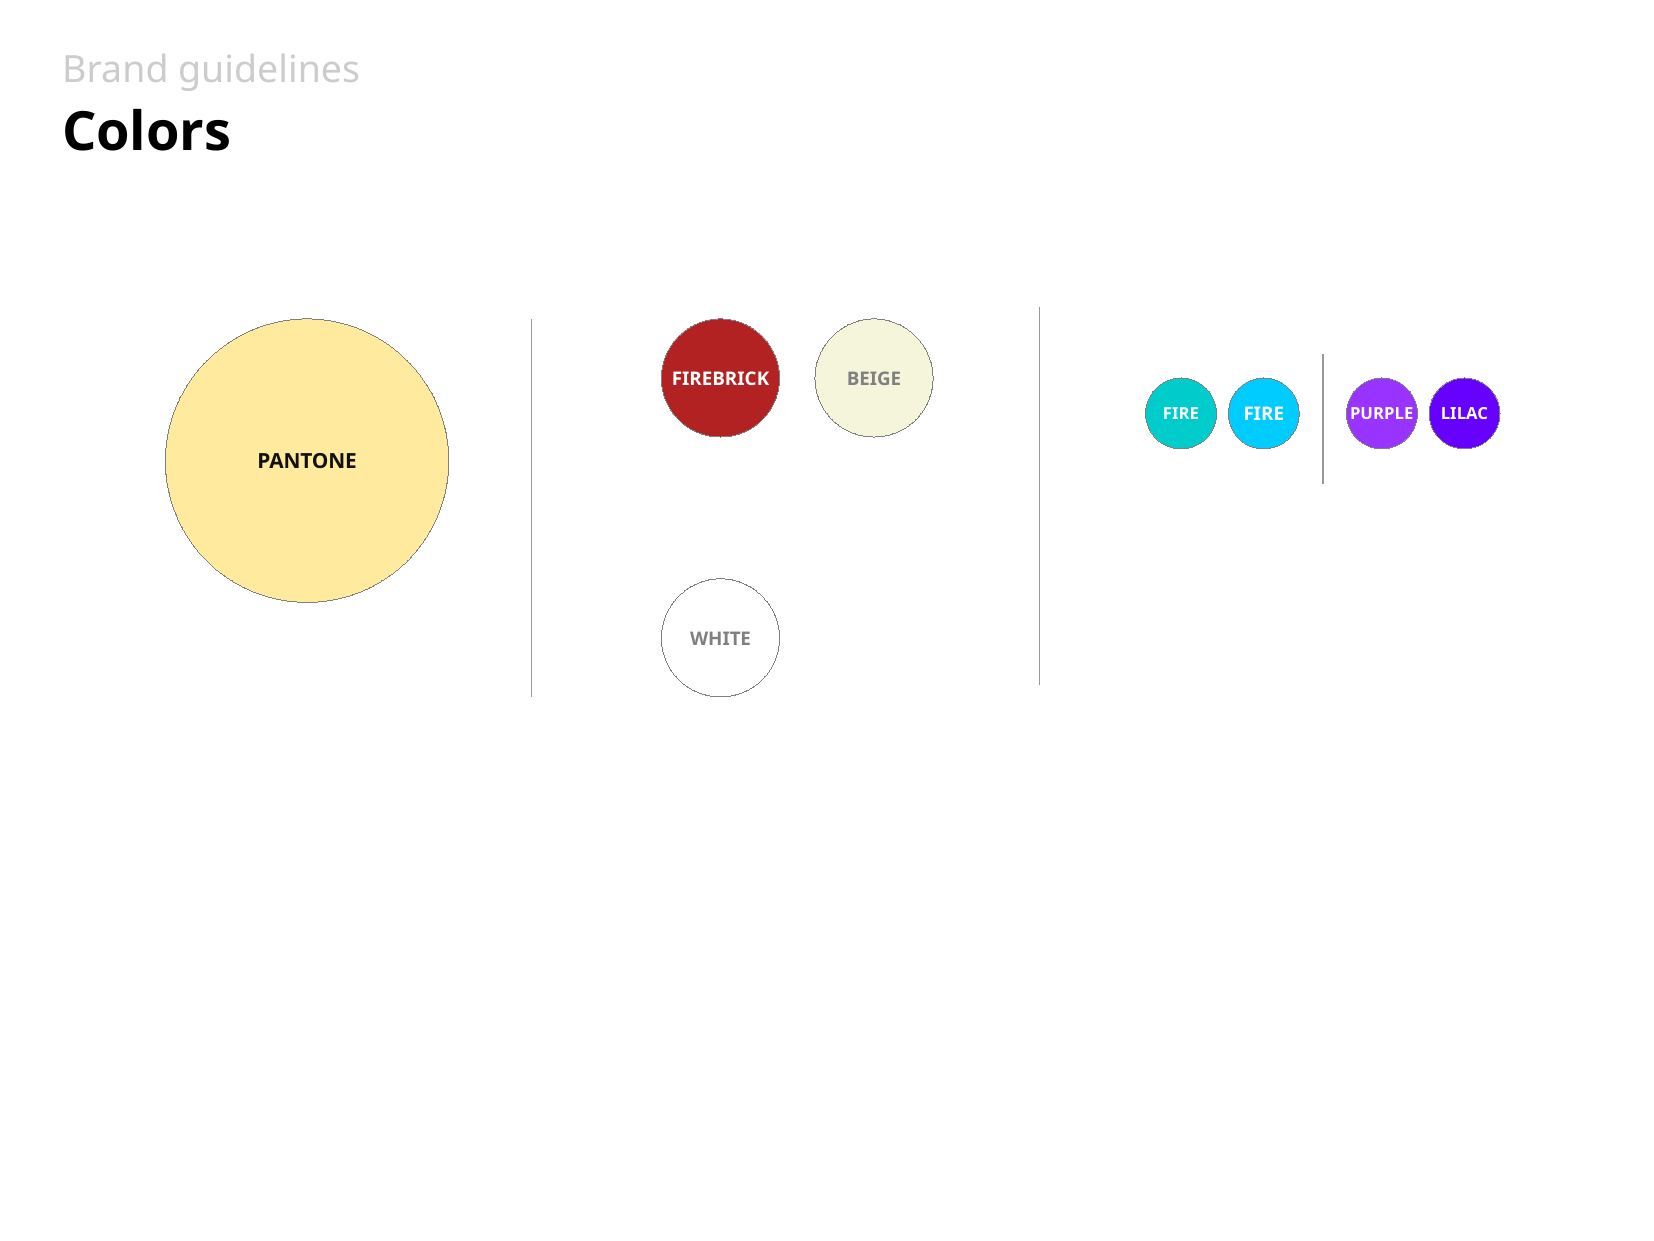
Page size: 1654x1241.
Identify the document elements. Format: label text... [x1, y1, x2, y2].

text_box WHITE [661, 578, 780, 697]
text_box Brand guidelines [47, 34, 508, 85]
text_box LILAC [1429, 377, 1501, 449]
text_box Colors [47, 85, 508, 166]
text_box FIRE [1228, 377, 1300, 449]
text_box PURPLE [1346, 377, 1418, 449]
text_box PANTONE [165, 318, 449, 603]
text_box FIRE [1145, 377, 1217, 449]
text_box FIREBRICK [661, 318, 780, 438]
text_box BEIGE [814, 318, 934, 438]
